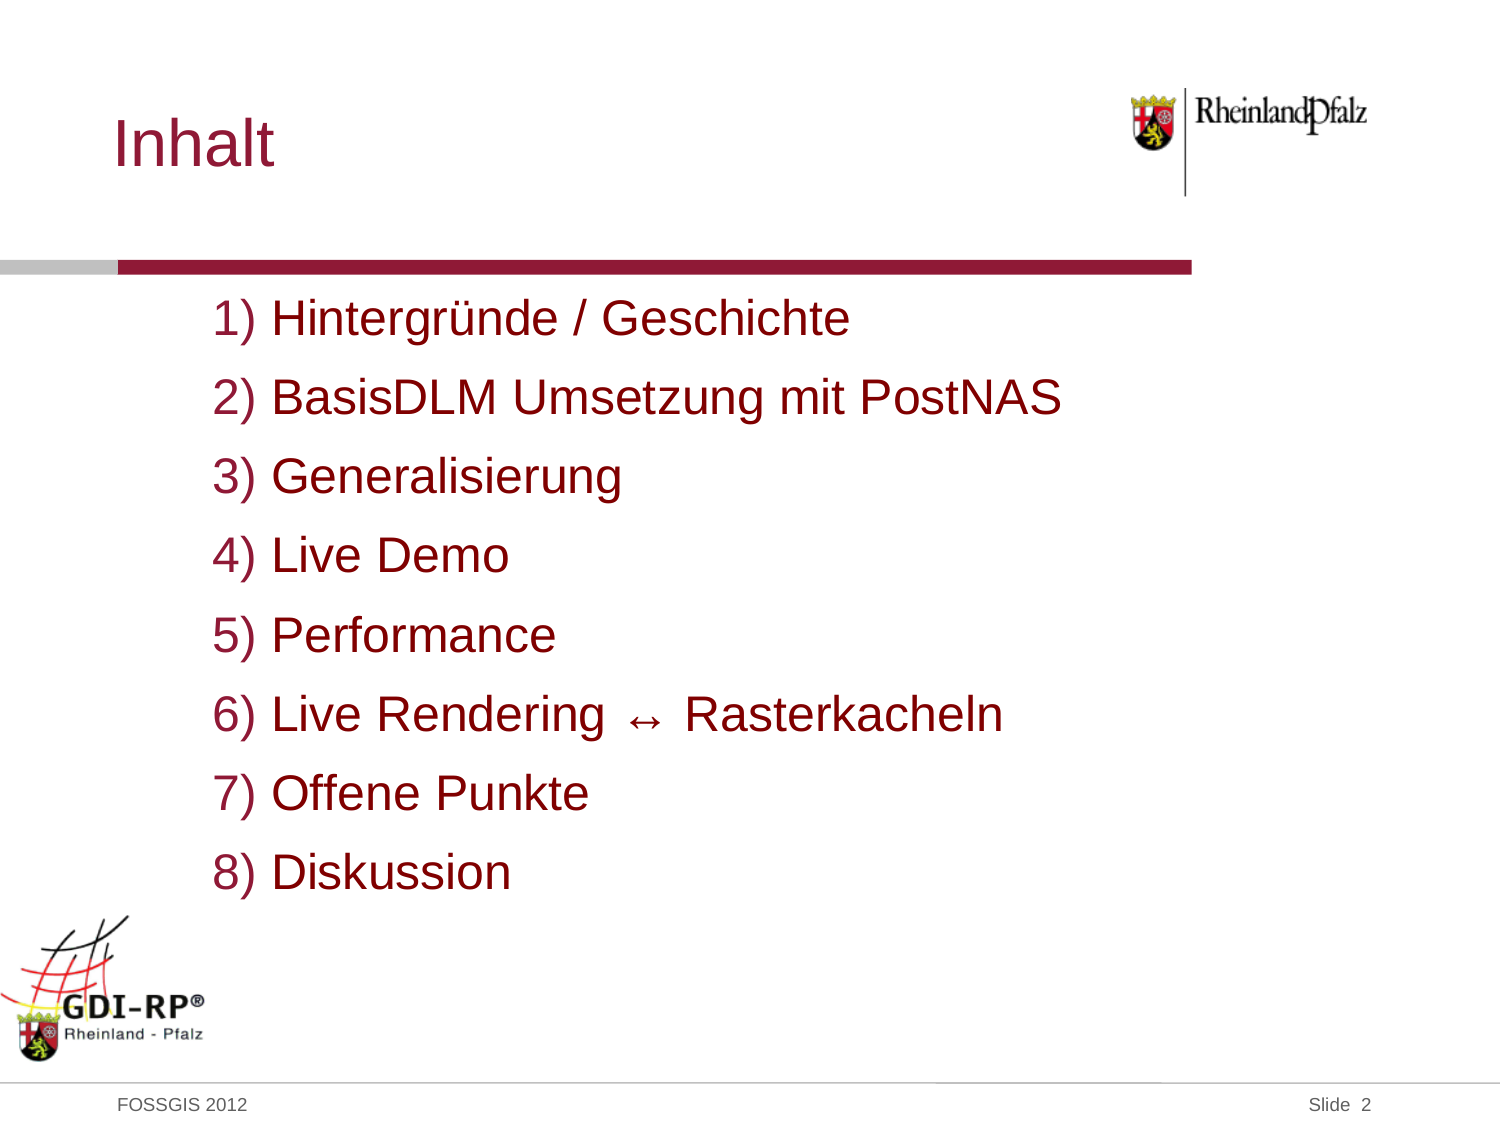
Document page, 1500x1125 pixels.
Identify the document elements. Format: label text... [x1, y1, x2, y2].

picture [0, 915, 207, 1063]
list Hintergründe / Geschichte BasisDLM Umsetzung mit PostNAS Generalisierung Live Demo Performance Live Rendering ↔ Rasterkacheln Offene Punkte Diskussion [212, 295, 1477, 1031]
title Inhalt [112, 63, 1071, 224]
picture [1131, 88, 1447, 198]
